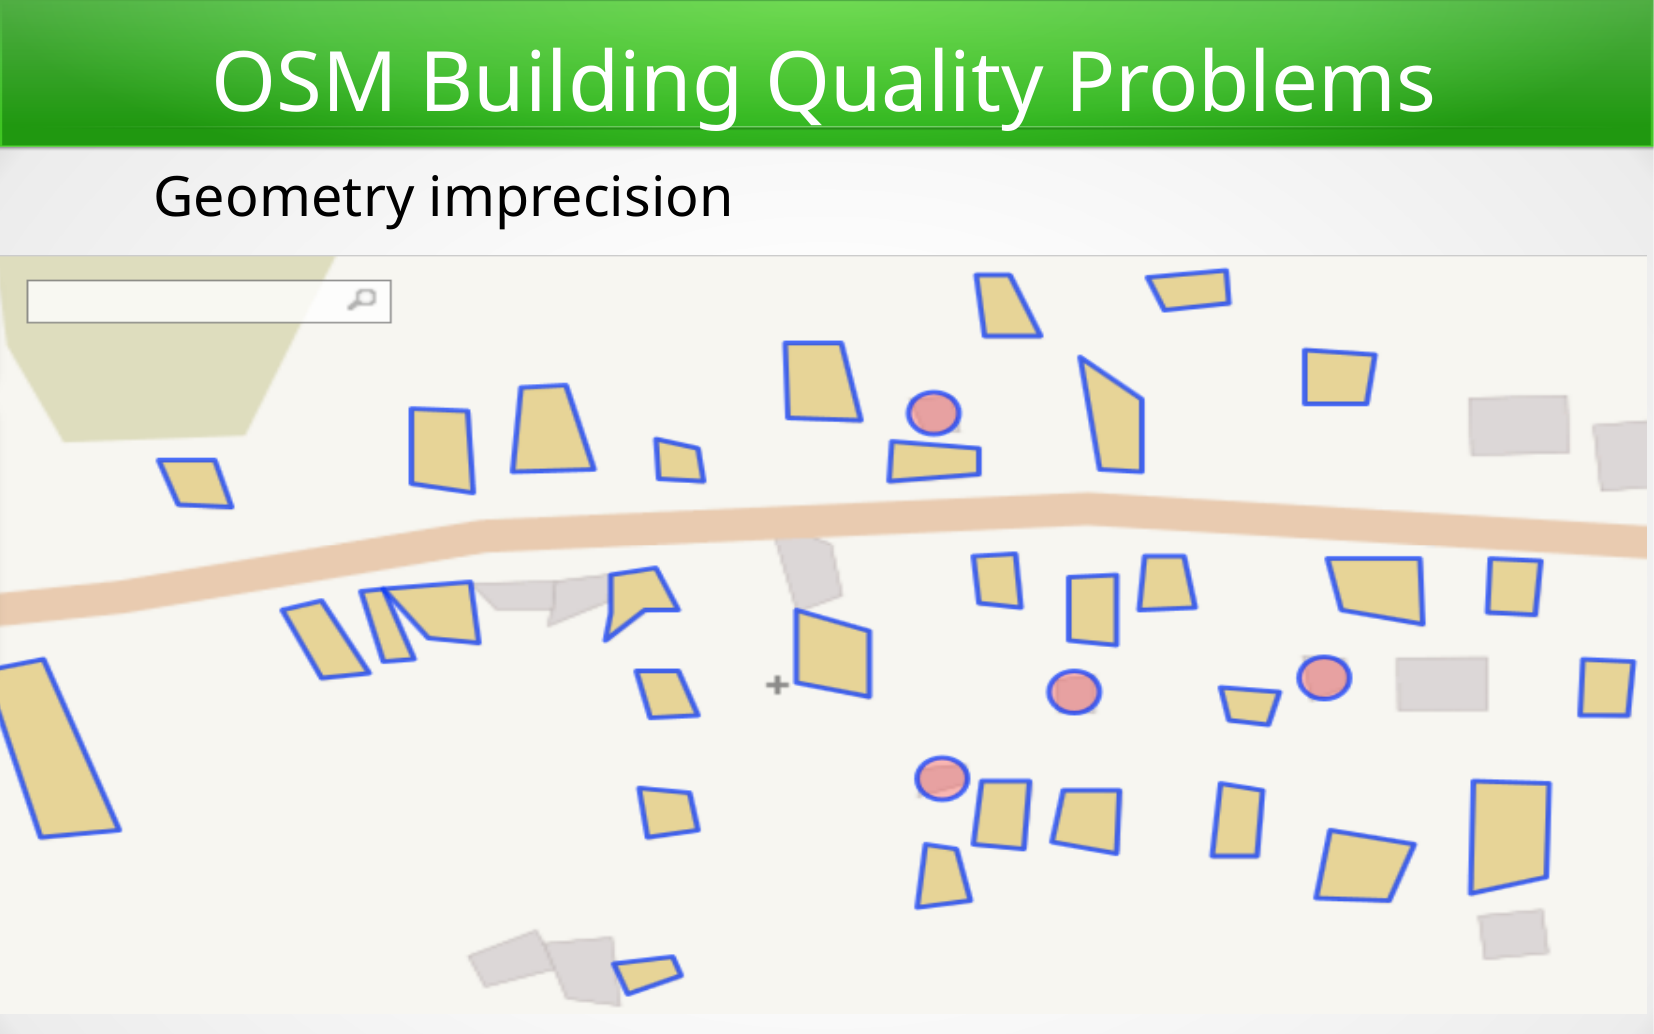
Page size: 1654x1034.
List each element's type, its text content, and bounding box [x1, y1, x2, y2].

picture [0, 0, 1654, 1034]
title OSM Building Quality Problems [80, 0, 1569, 188]
list Geometry imprecision [82, 157, 1571, 255]
